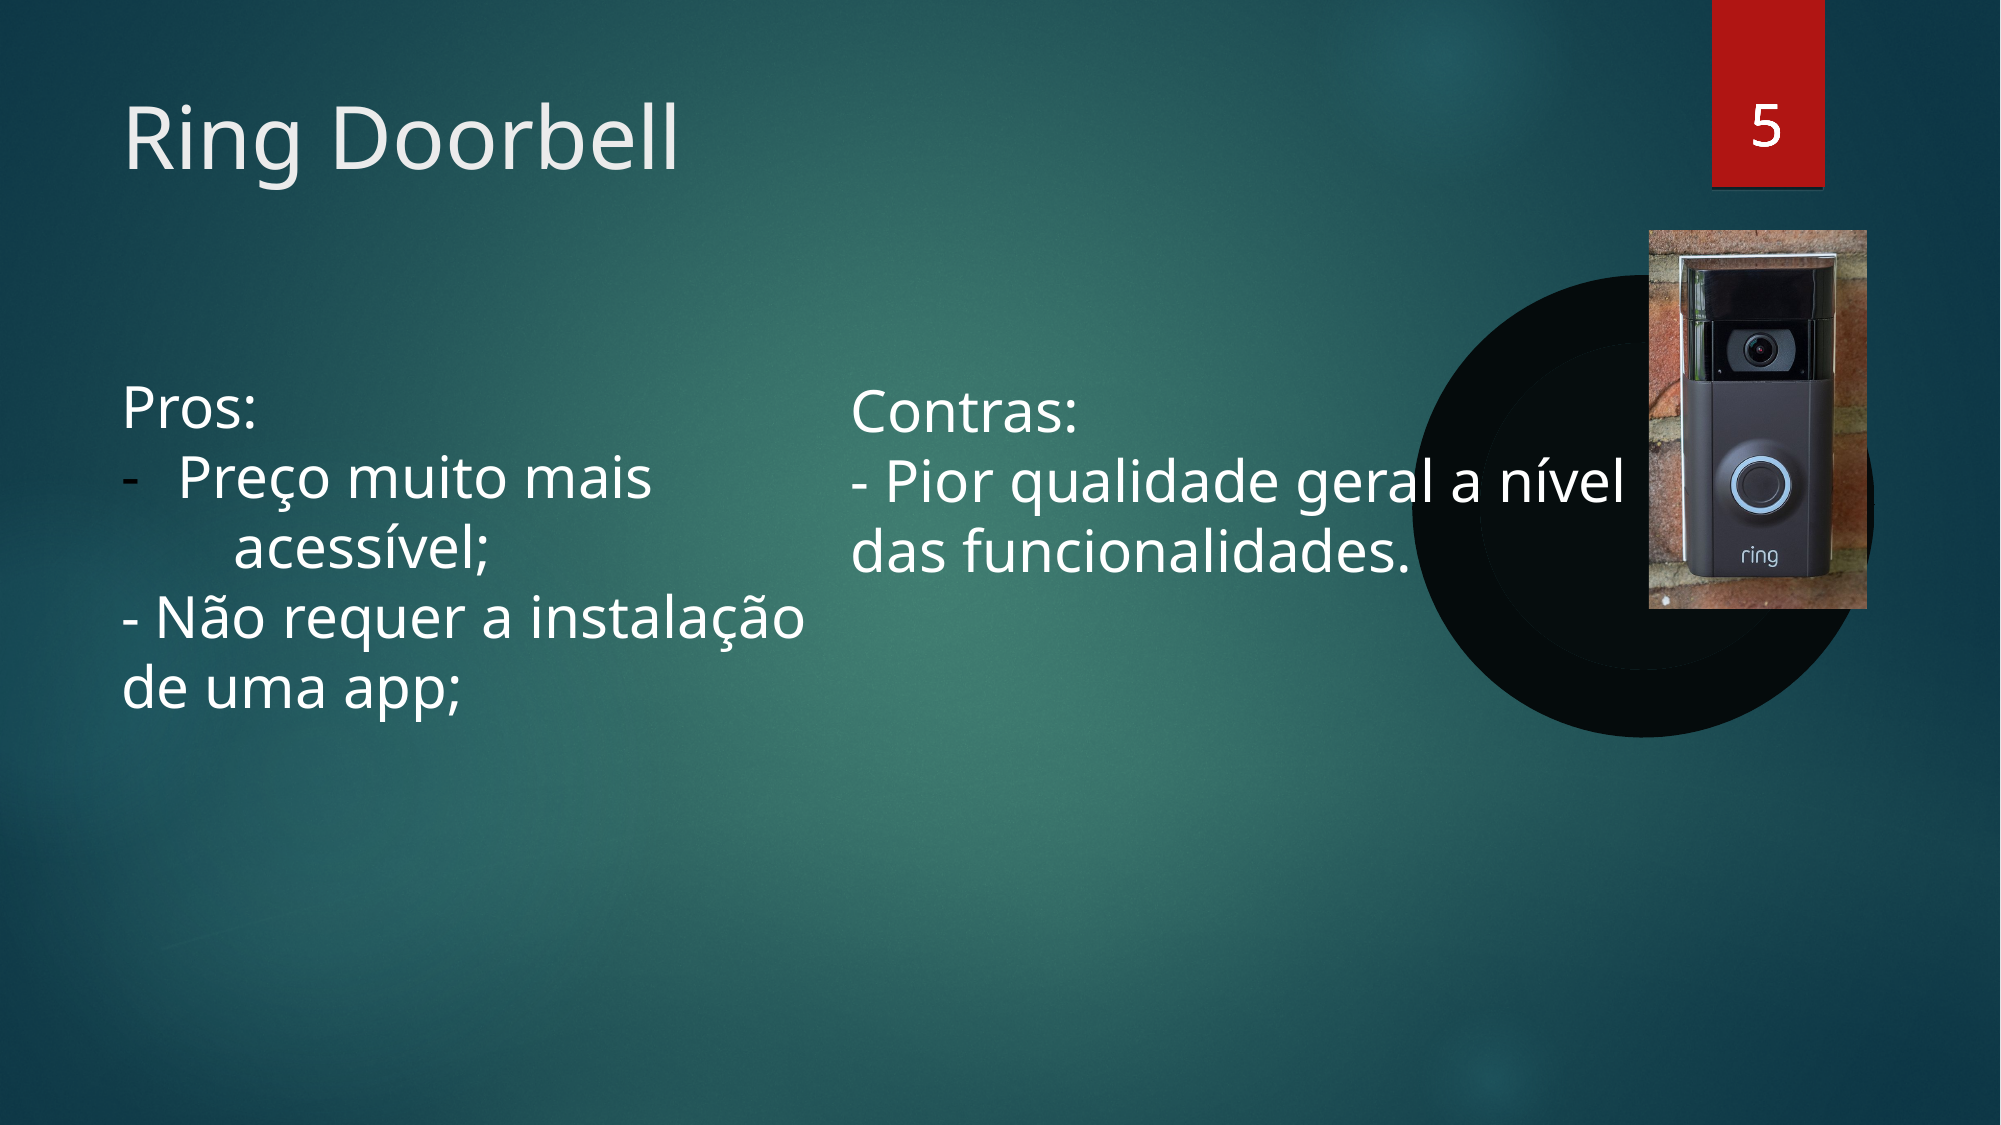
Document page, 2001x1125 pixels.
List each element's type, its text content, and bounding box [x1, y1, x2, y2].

text_box Pros: Preço muito mais acessível; - Não requer a instalação de uma app; [106, 362, 836, 777]
title Ring Doorbell [106, 74, 1649, 305]
text_box Contras: - Pior qualidade geral a nível das funcionalidades. [835, 366, 1649, 640]
picture [1648, 230, 1867, 609]
text_box [1698, 48, 1836, 175]
